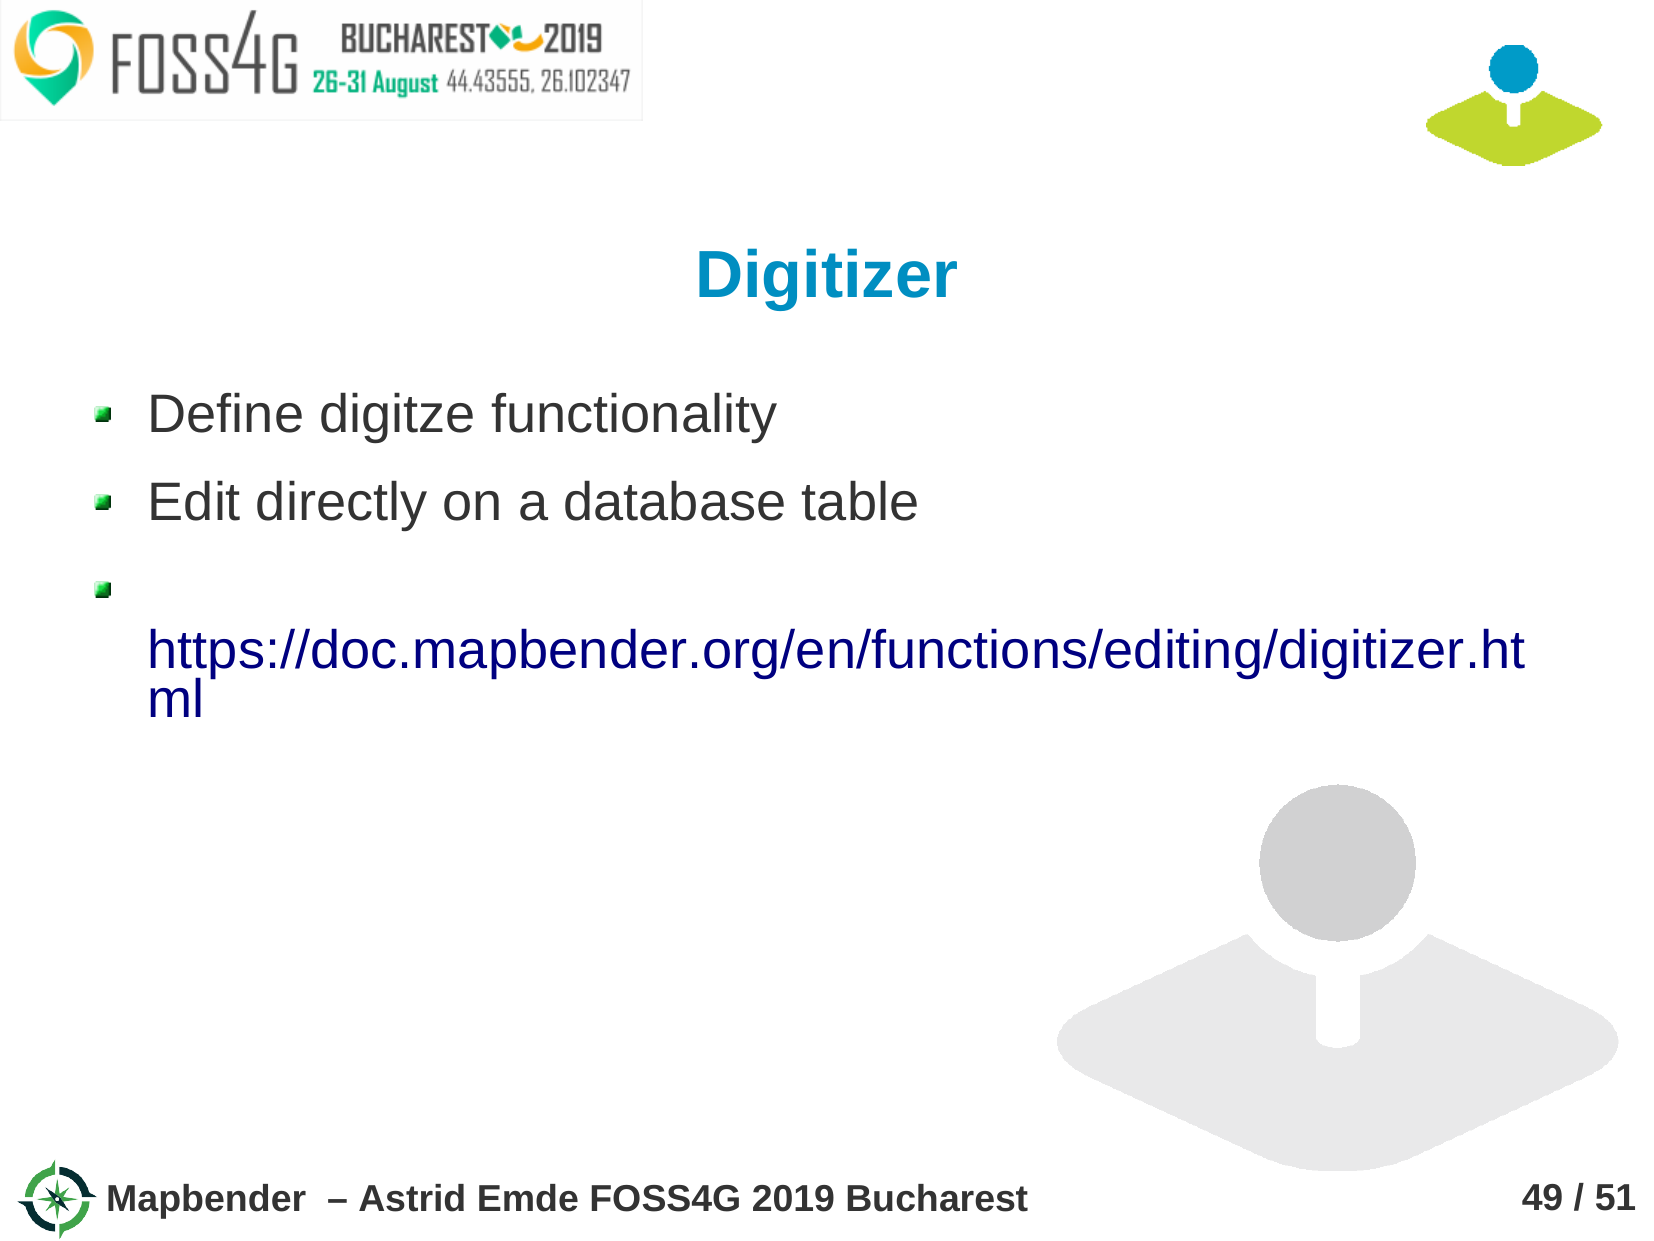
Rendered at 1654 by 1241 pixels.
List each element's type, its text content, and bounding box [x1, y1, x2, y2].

list Define digitze functionality Edit directly on a database table https://doc.mapbender.org/en/functions/editing/digitizer.html [76, 383, 1565, 1188]
title Digitizer [82, 208, 1571, 342]
picture [1426, 45, 1604, 166]
picture [0, 0, 643, 121]
picture [16, 1158, 98, 1240]
